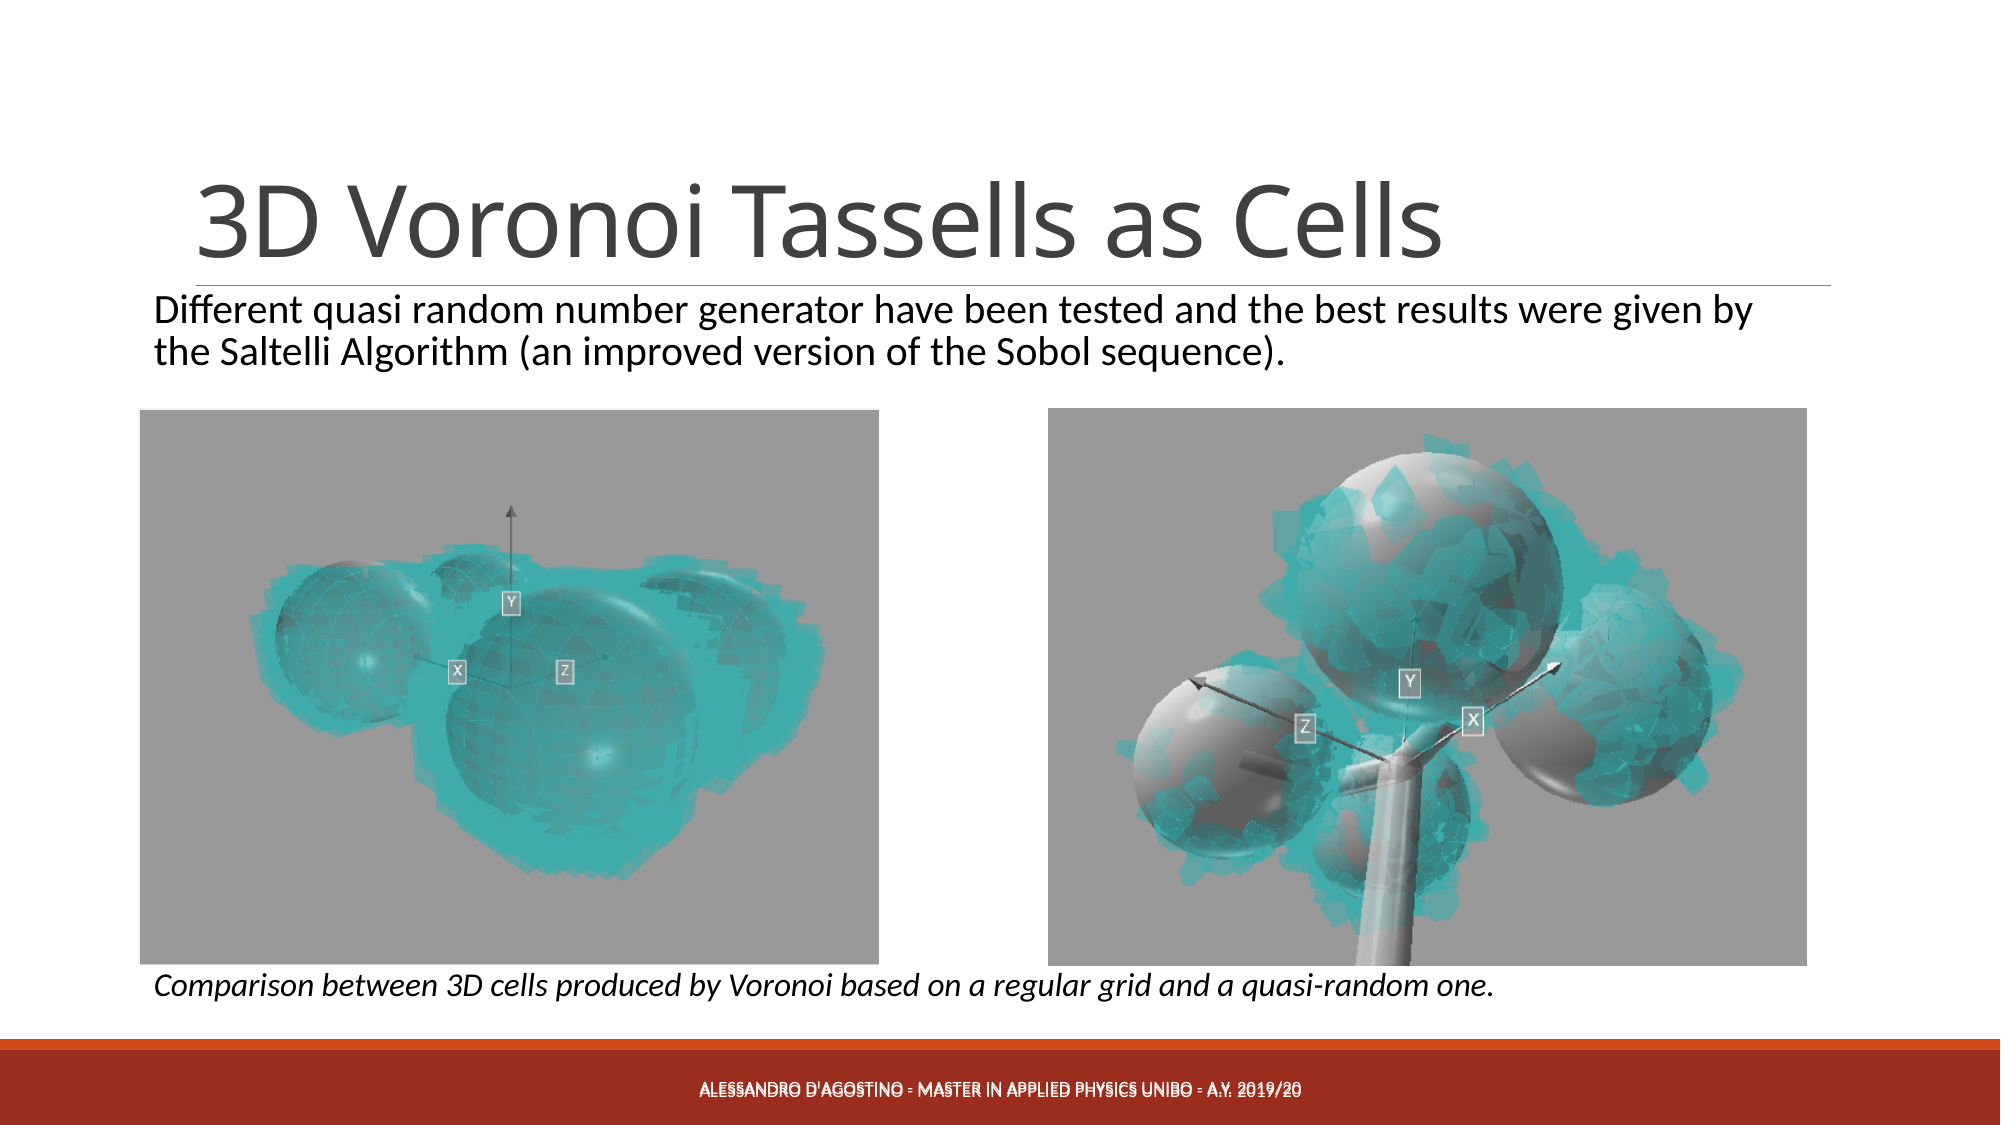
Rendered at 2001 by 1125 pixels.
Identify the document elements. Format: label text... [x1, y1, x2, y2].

text_box Comparison between 3D cells produced by Voronoi based on a regular grid and a quasi-random one. [138, 964, 1763, 1021]
picture [1048, 408, 1807, 966]
picture [138, 408, 879, 964]
title 3D Voronoi Tassells as Cells [180, 47, 1831, 285]
text_box Different quasi random number generator have been tested and the best results were given by the Saltelli Algorithm (an improved version of the Sobol sequence). [138, 285, 1831, 402]
text_box Alessandro d'Agostino - Master in Applied Physics UniBo - a.y. 2019/20 [604, 1059, 1396, 1120]
